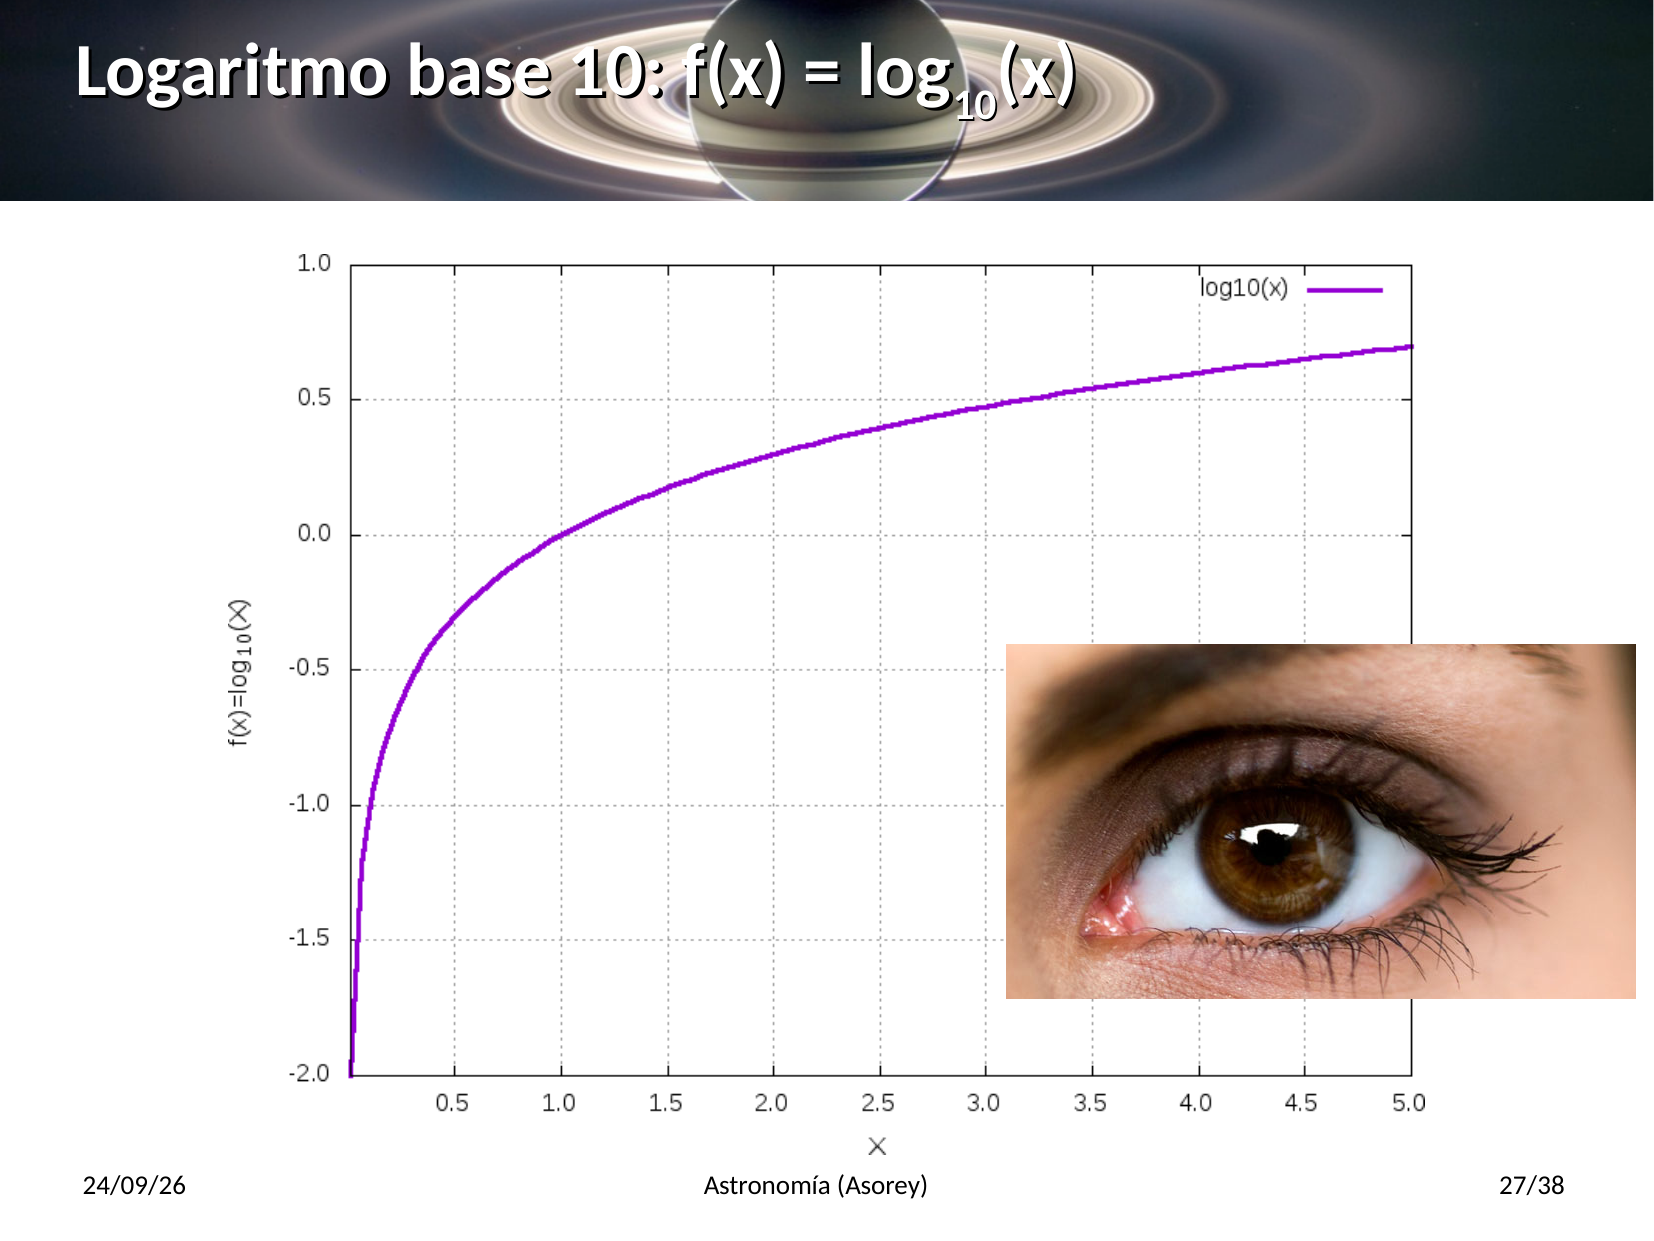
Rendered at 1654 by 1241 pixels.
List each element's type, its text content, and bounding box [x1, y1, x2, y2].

picture [0, 0, 1654, 201]
title Logaritmo base 10: f(x) = log10(x) [75, 19, 1564, 151]
picture [228, 254, 1636, 1156]
